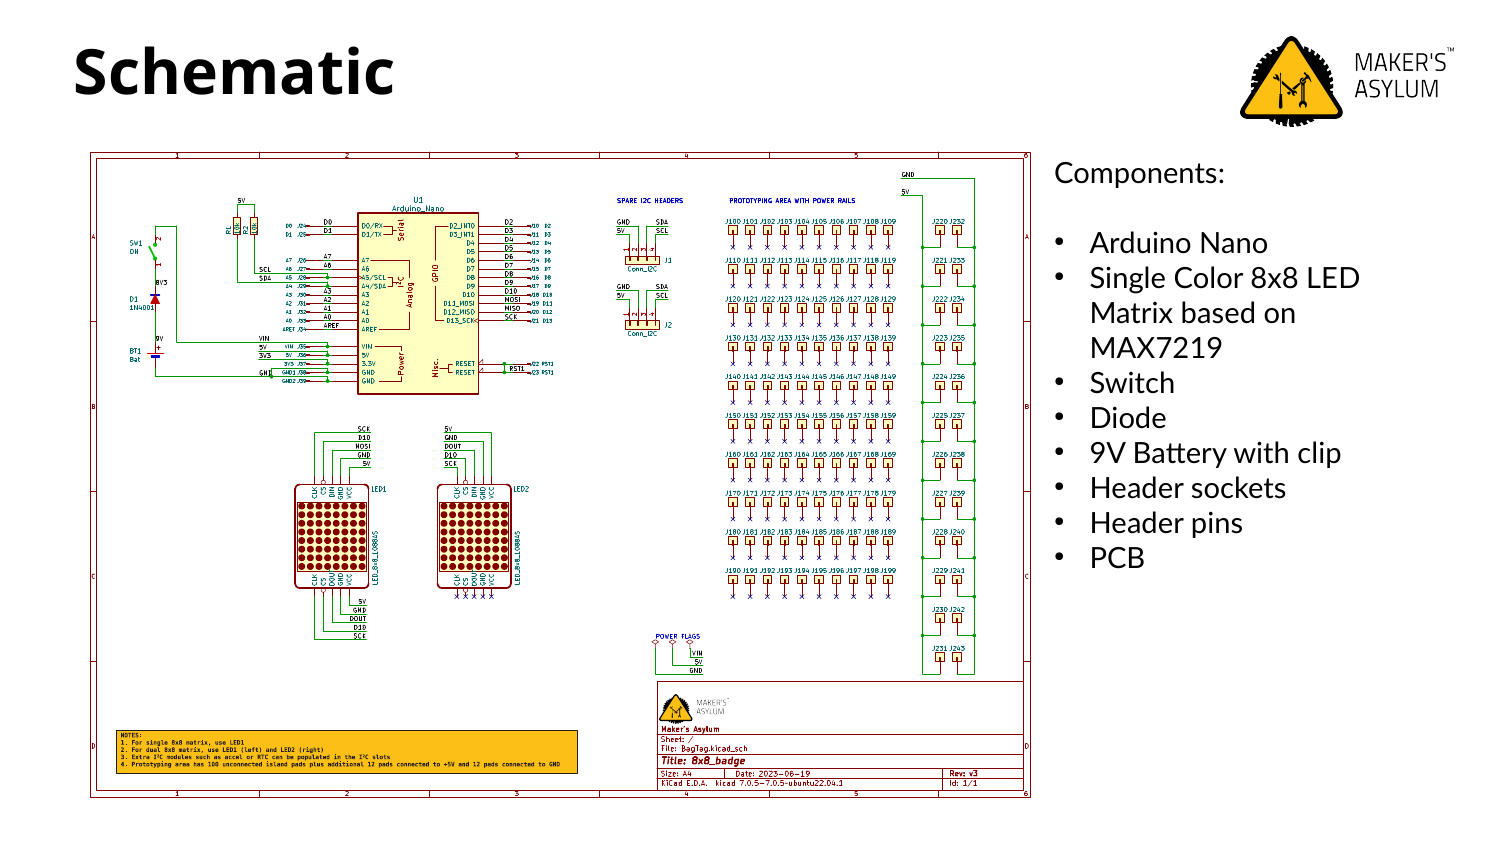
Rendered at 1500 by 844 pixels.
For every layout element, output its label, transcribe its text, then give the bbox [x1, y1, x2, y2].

text_box Schematic [58, 11, 822, 127]
picture [1240, 36, 1454, 128]
text_box Components: Arduino Nano Single Color 8x8 LED Matrix based on MAX7219 Switch Diode 9V Battery with clip Header sockets Header pins PCB [1039, 147, 1453, 583]
picture [88, 147, 1033, 798]
